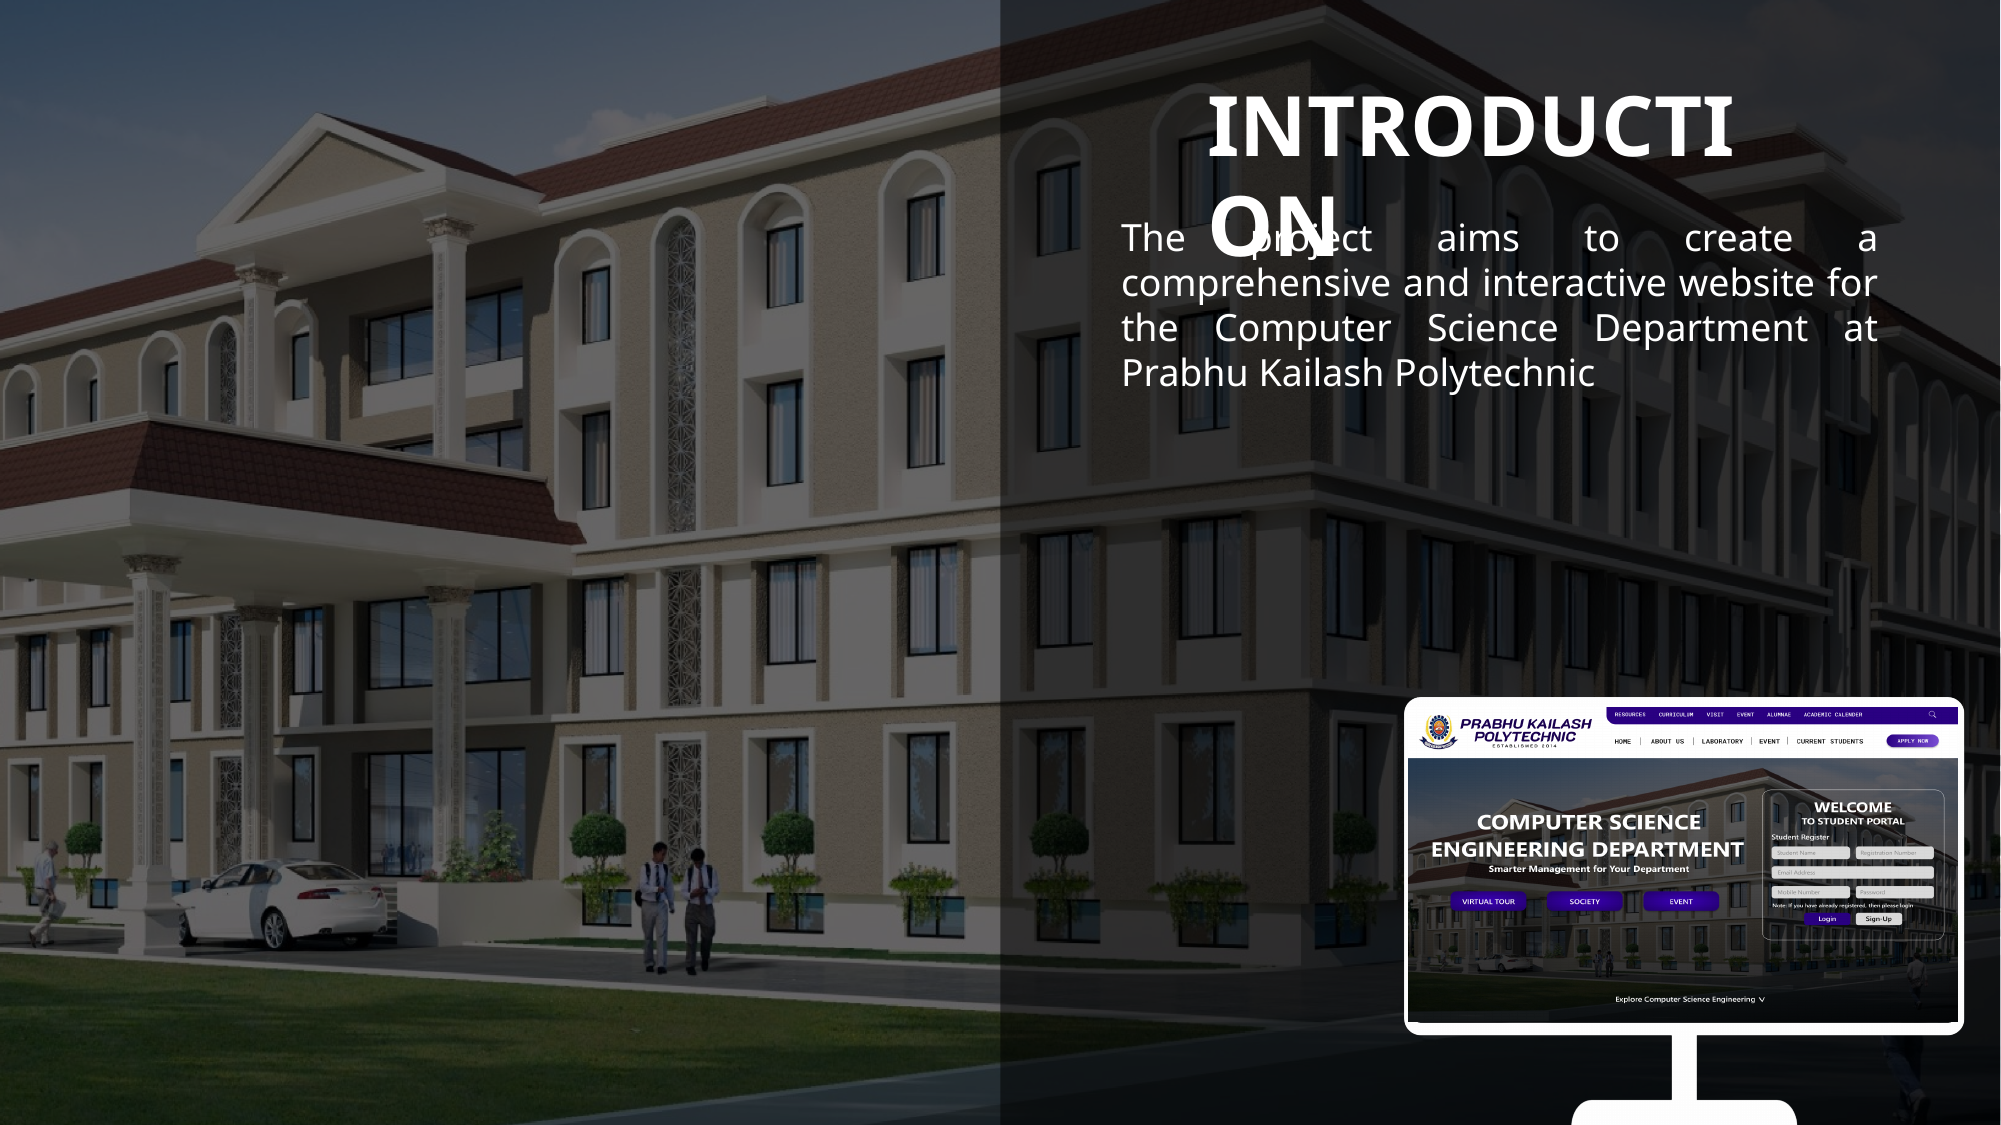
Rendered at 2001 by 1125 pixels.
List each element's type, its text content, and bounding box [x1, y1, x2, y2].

text_box INTRODUCTION [1192, 65, 1808, 182]
text_box [1000, 0, 2000, 1125]
picture [1346, 574, 2000, 1125]
text_box The project aims to create a comprehensive and interactive website for the Computer Science Department at Prabhu Kailash Polytechnic [1106, 206, 1894, 358]
picture [0, 0, 1000, 1125]
